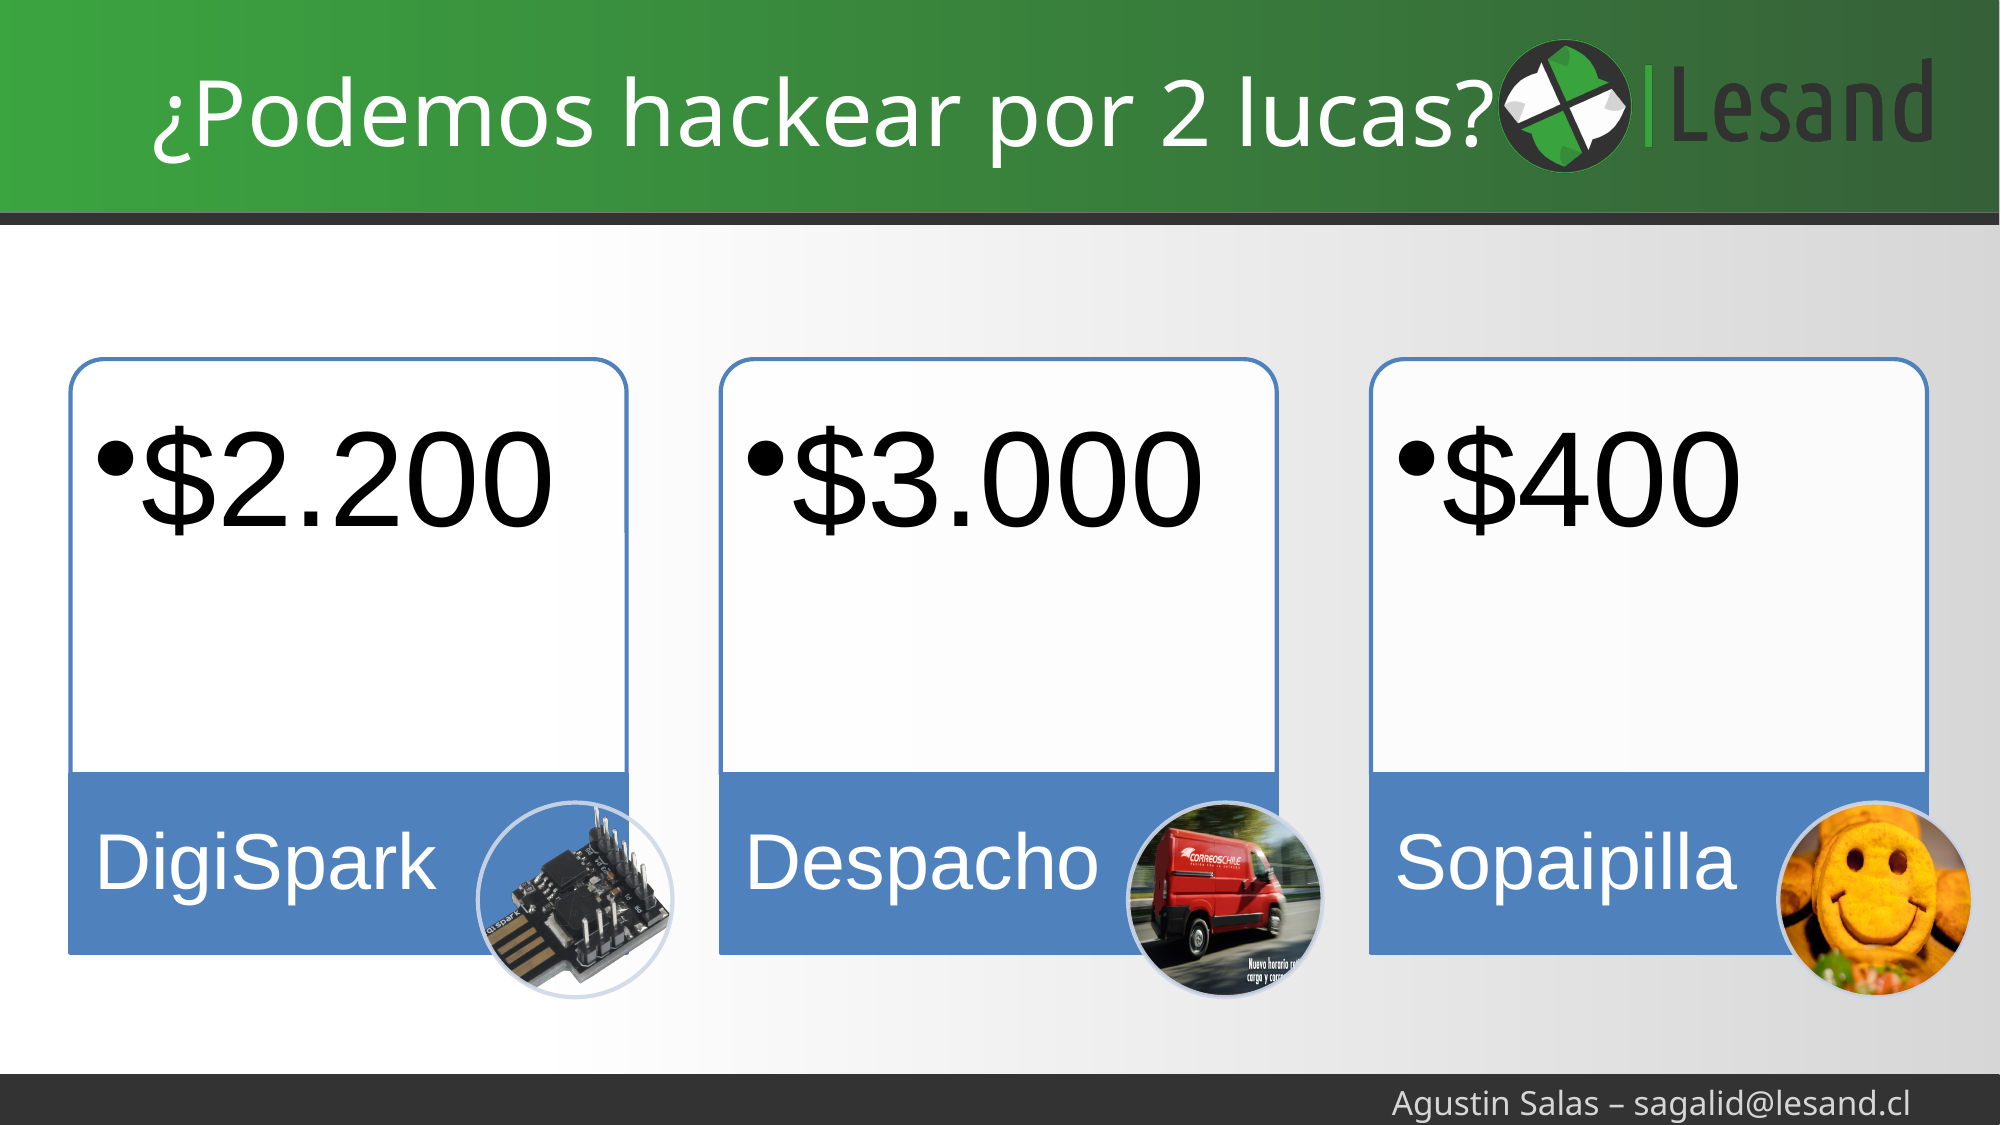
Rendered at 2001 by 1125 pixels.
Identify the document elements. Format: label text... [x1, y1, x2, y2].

text_box DigiSpark [70, 774, 627, 953]
text_box [477, 802, 673, 998]
text_box [1778, 802, 1973, 998]
text_box $2.200 [70, 359, 627, 774]
text_box $400 [1370, 359, 1928, 774]
text_box Despacho [720, 774, 1277, 953]
text_box Sopaipilla [1370, 774, 1928, 953]
text_box ¿Podemos hackear por 2 lucas? [137, 59, 1863, 174]
text_box $3.000 [720, 359, 1277, 774]
text_box [1128, 802, 1323, 998]
picture [1479, 26, 1996, 186]
